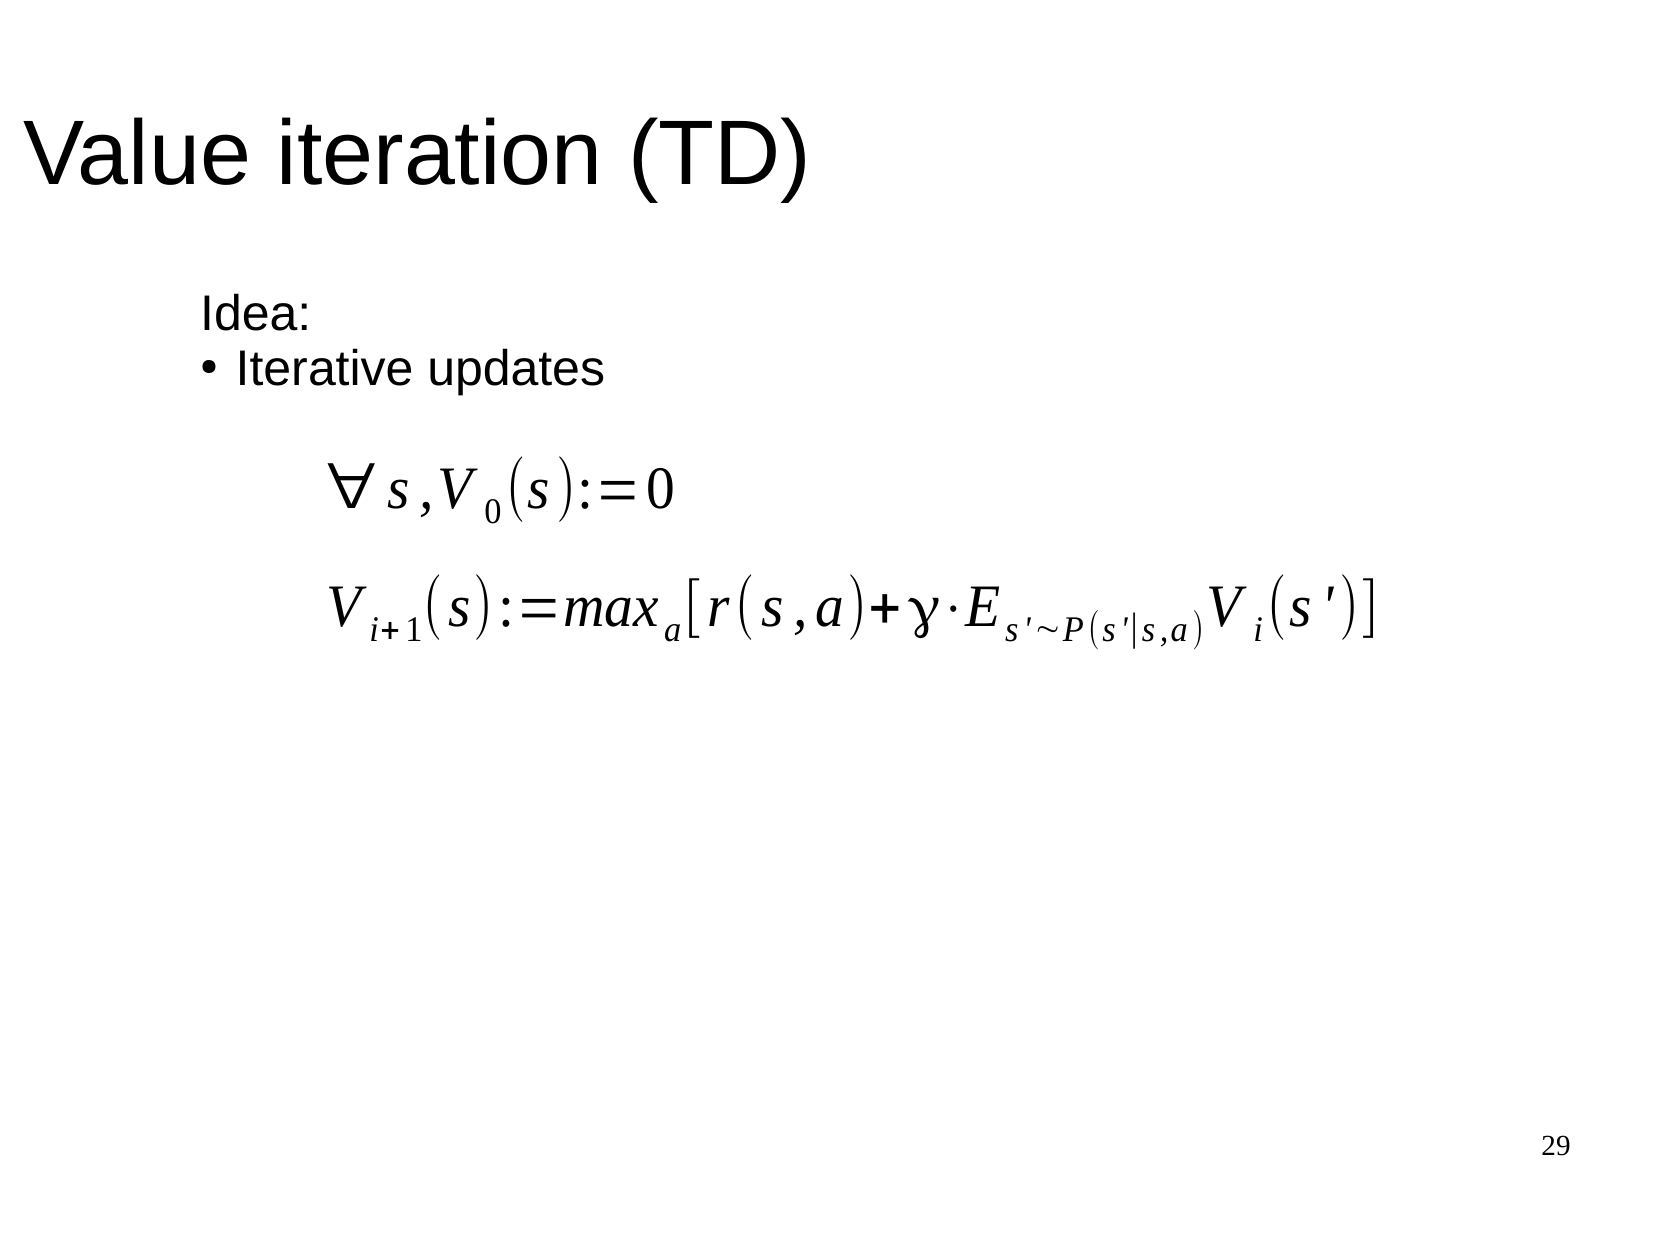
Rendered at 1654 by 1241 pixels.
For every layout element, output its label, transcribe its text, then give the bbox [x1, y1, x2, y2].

chart [311, 570, 1391, 651]
chart [311, 451, 688, 530]
title Value iteration (TD) [23, 49, 1512, 257]
text_box Idea: Iterative updates [150, 277, 1231, 571]
